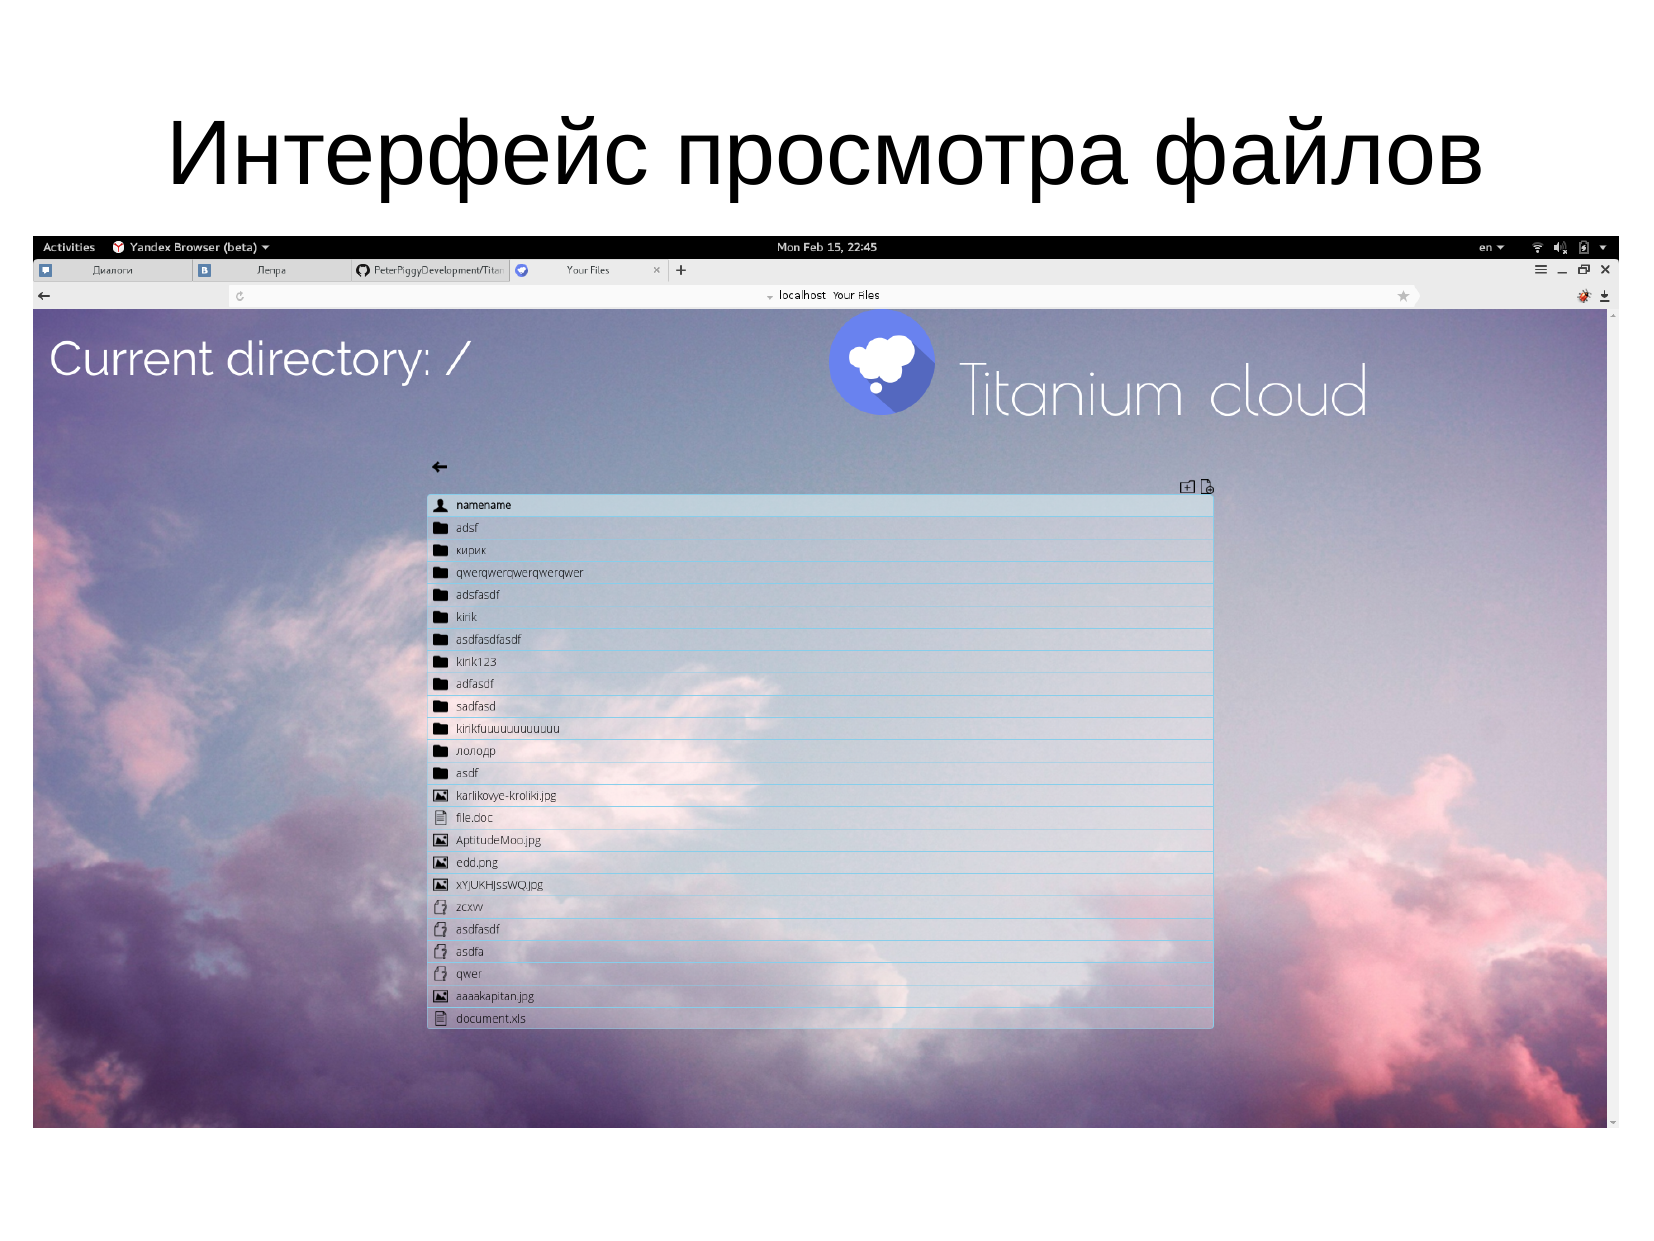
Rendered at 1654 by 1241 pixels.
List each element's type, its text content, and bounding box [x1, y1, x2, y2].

title Интерфейс просмотра файлов [82, 49, 1571, 236]
picture [33, 236, 1619, 1128]
